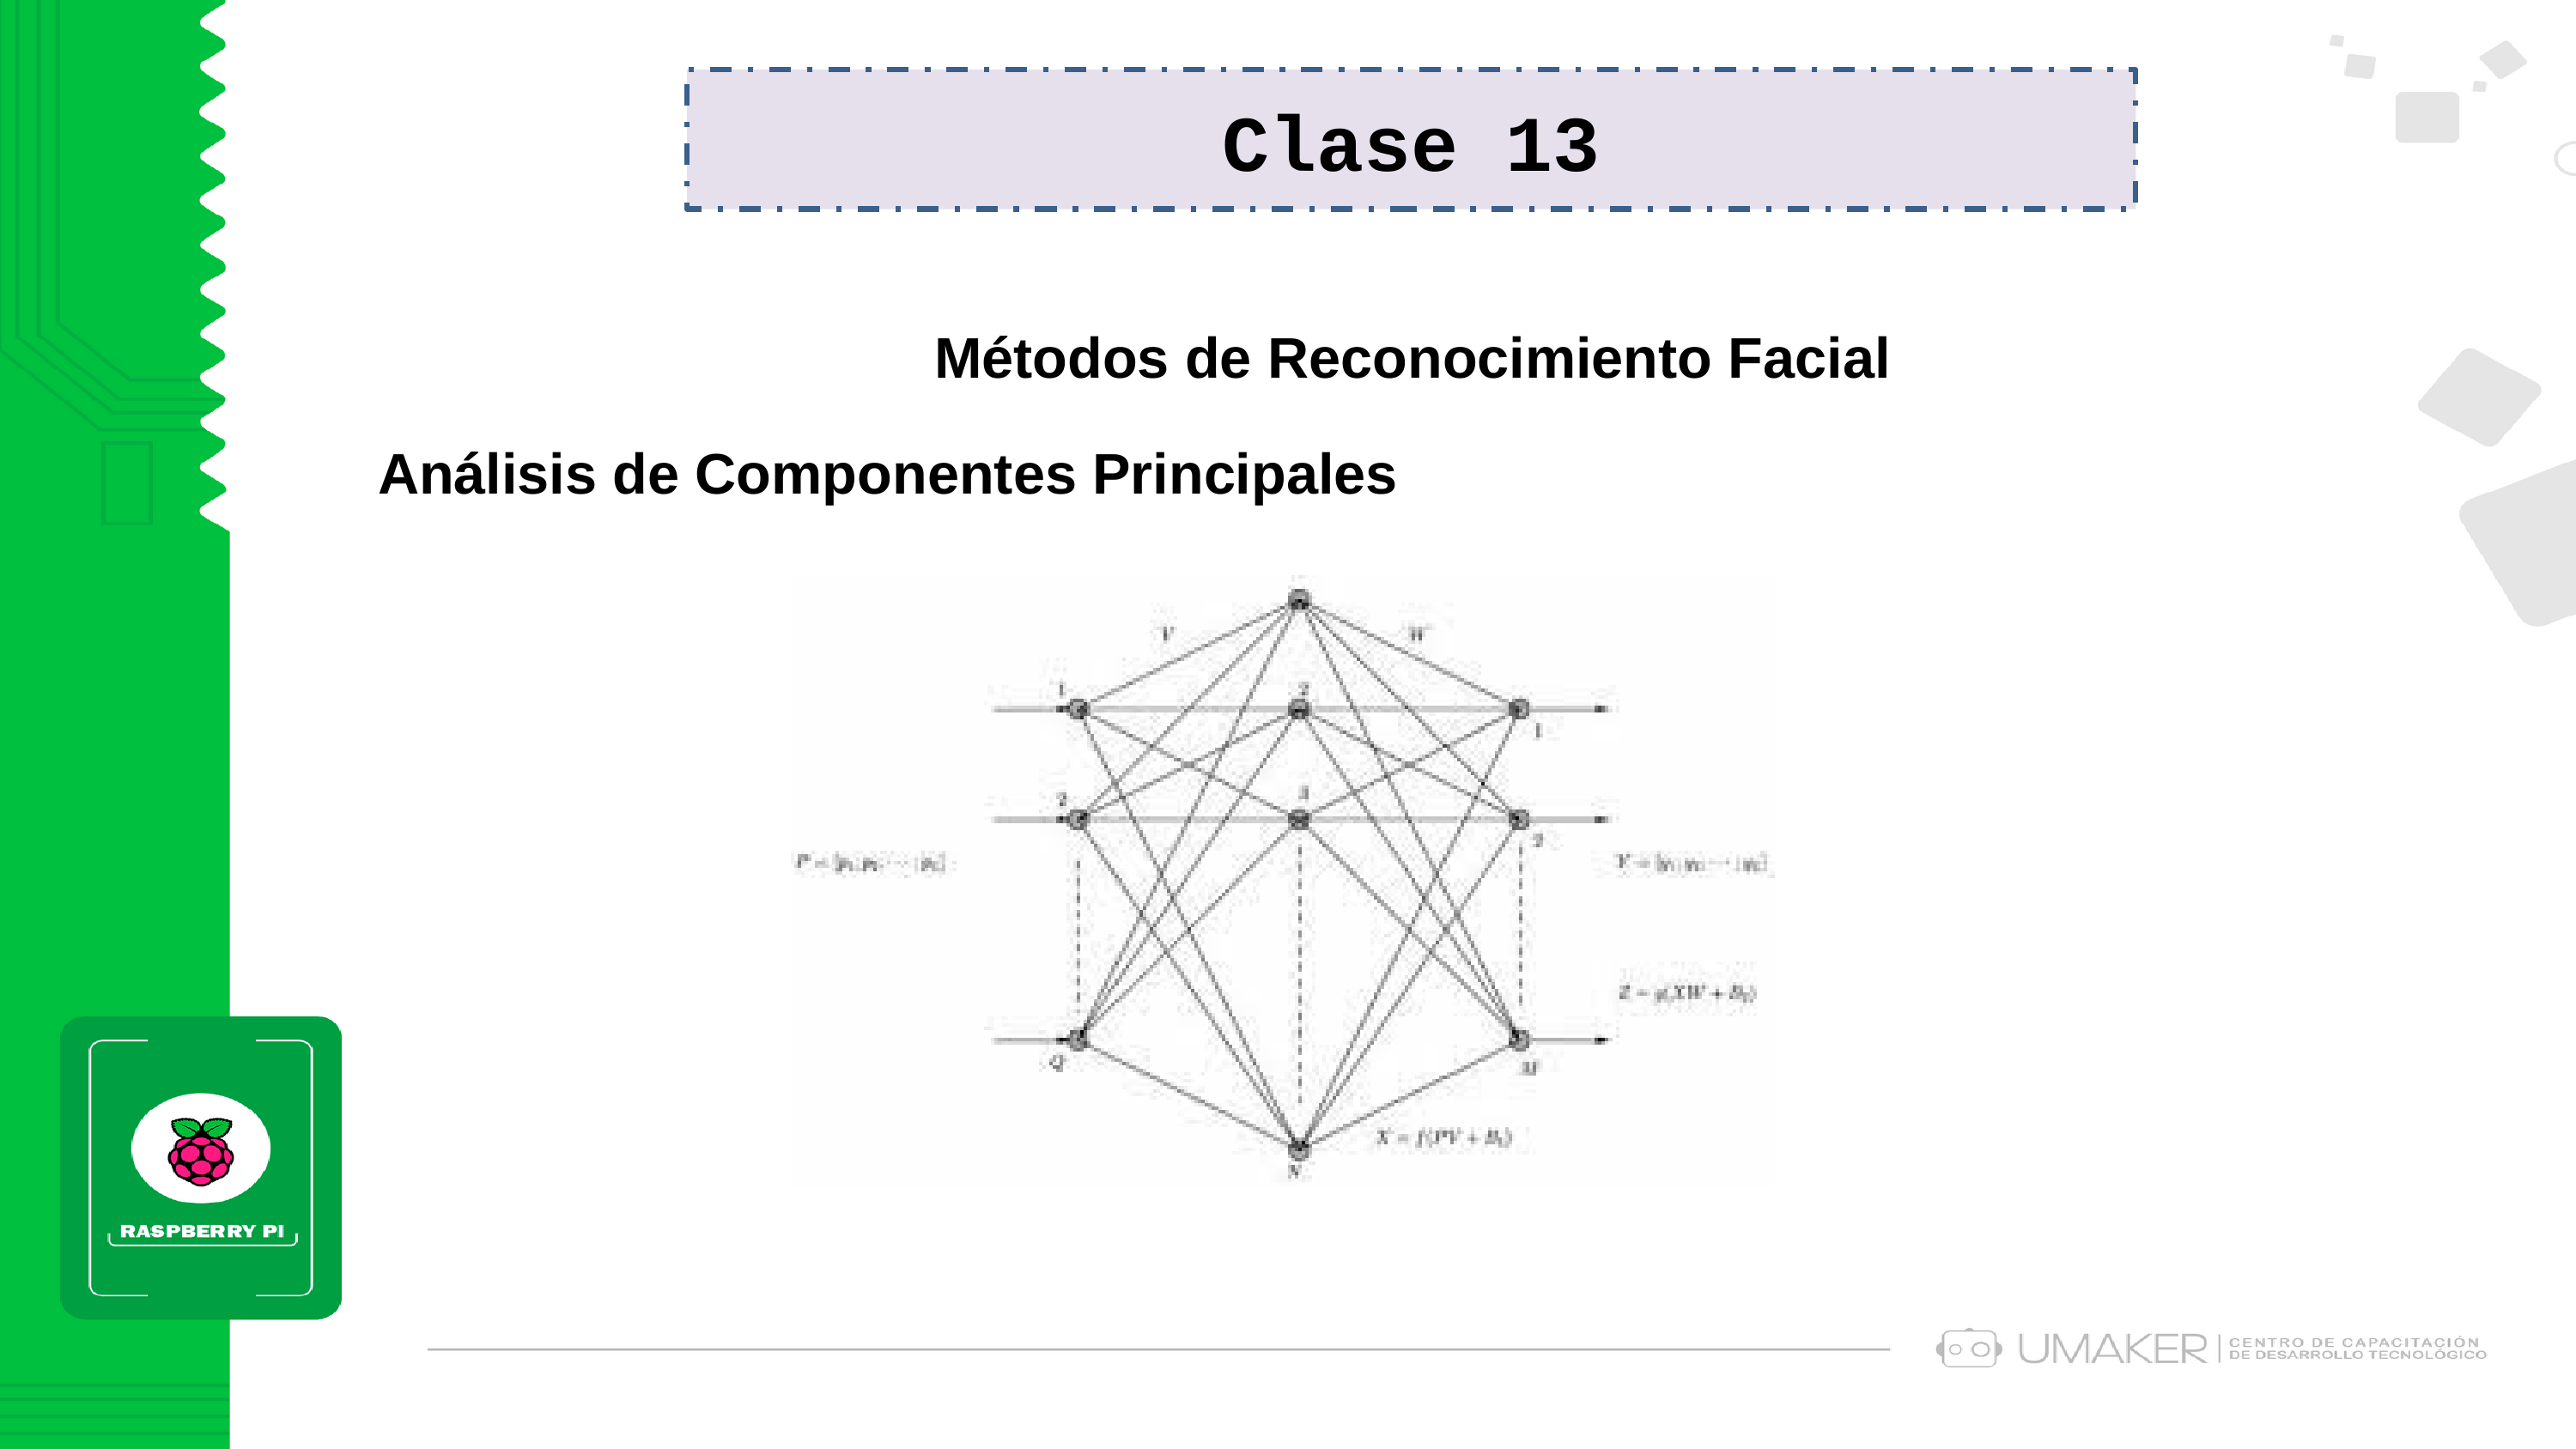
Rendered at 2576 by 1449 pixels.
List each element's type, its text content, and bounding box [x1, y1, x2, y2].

text_box Clase 13 [687, 70, 2136, 209]
text_box Métodos de Reconocimiento Facial [331, 314, 2465, 1207]
picture [0, 0, 2576, 1449]
text_box Análisis de Componentes Principales [365, 435, 2323, 1298]
